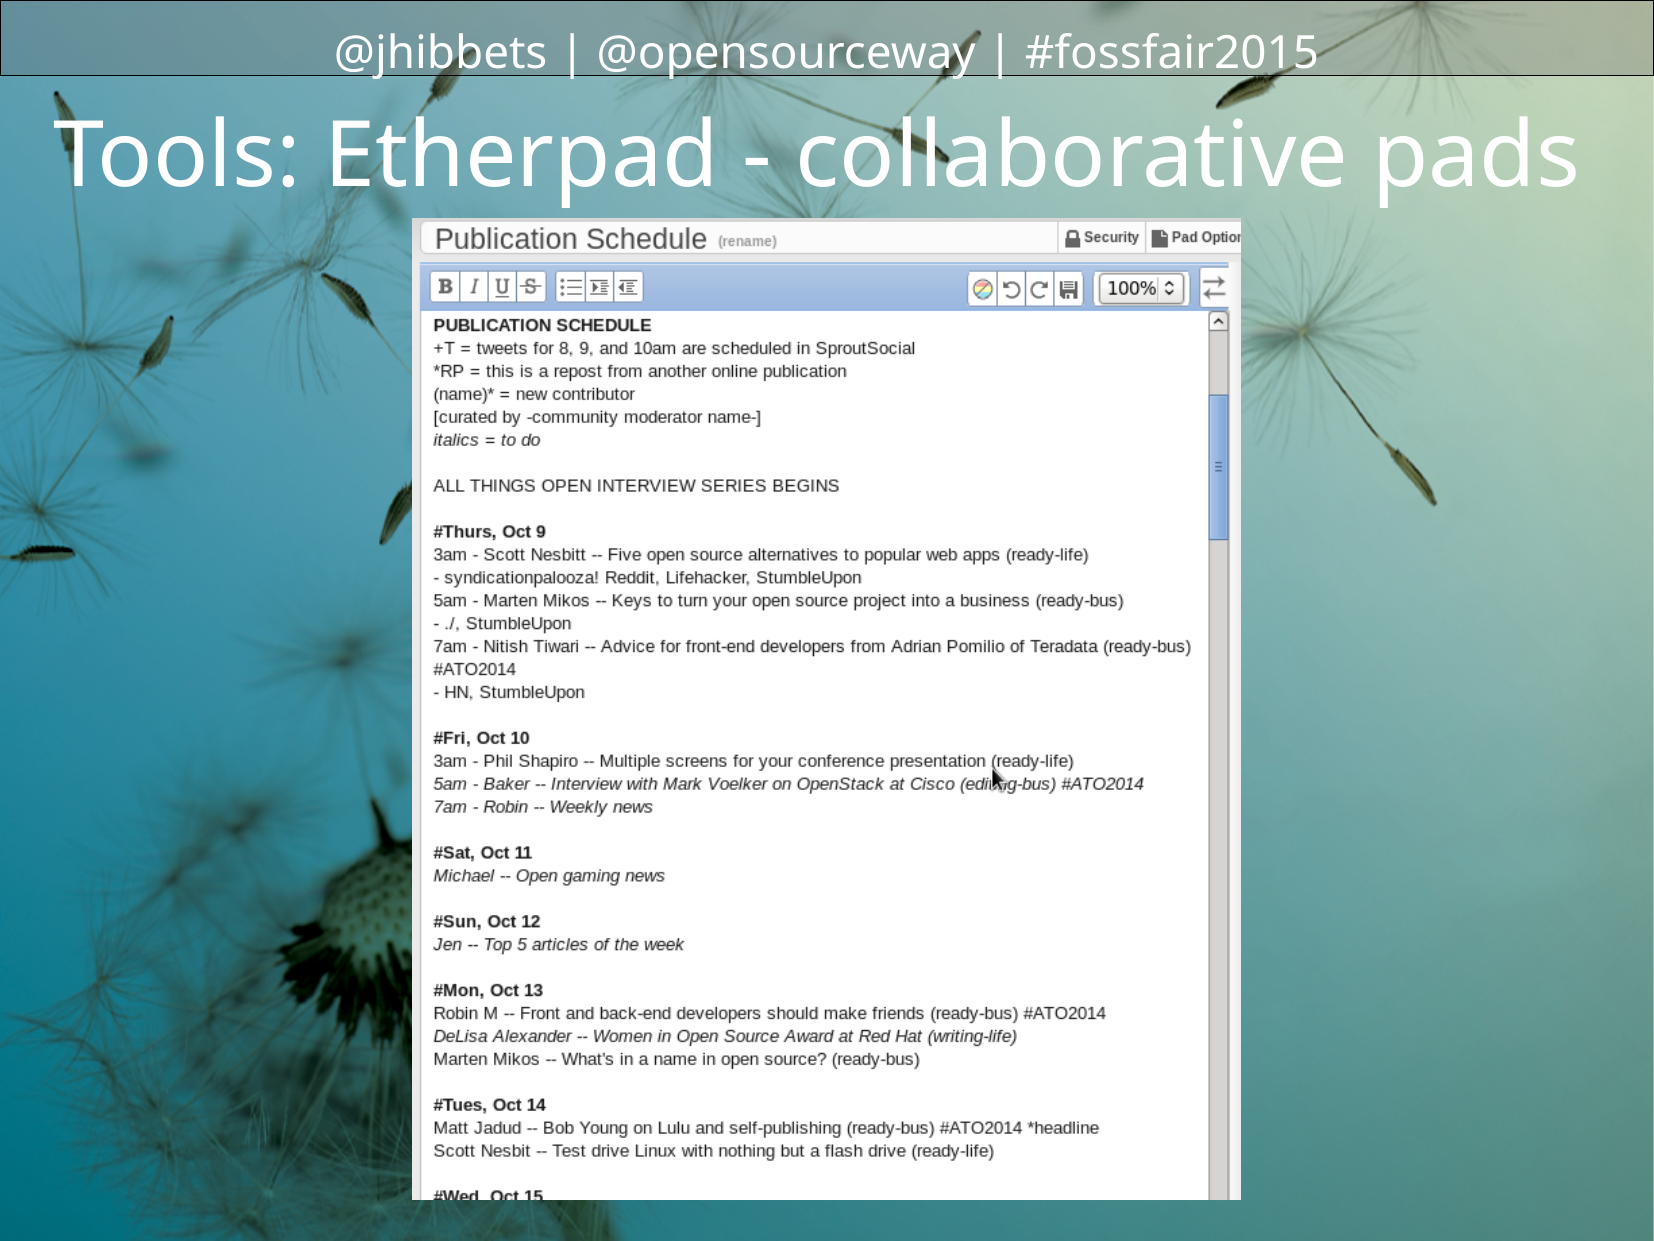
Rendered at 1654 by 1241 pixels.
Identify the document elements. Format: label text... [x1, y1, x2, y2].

title Tools: Etherpad - collaborative pads [30, 47, 1606, 255]
picture [0, 76, 1654, 1241]
